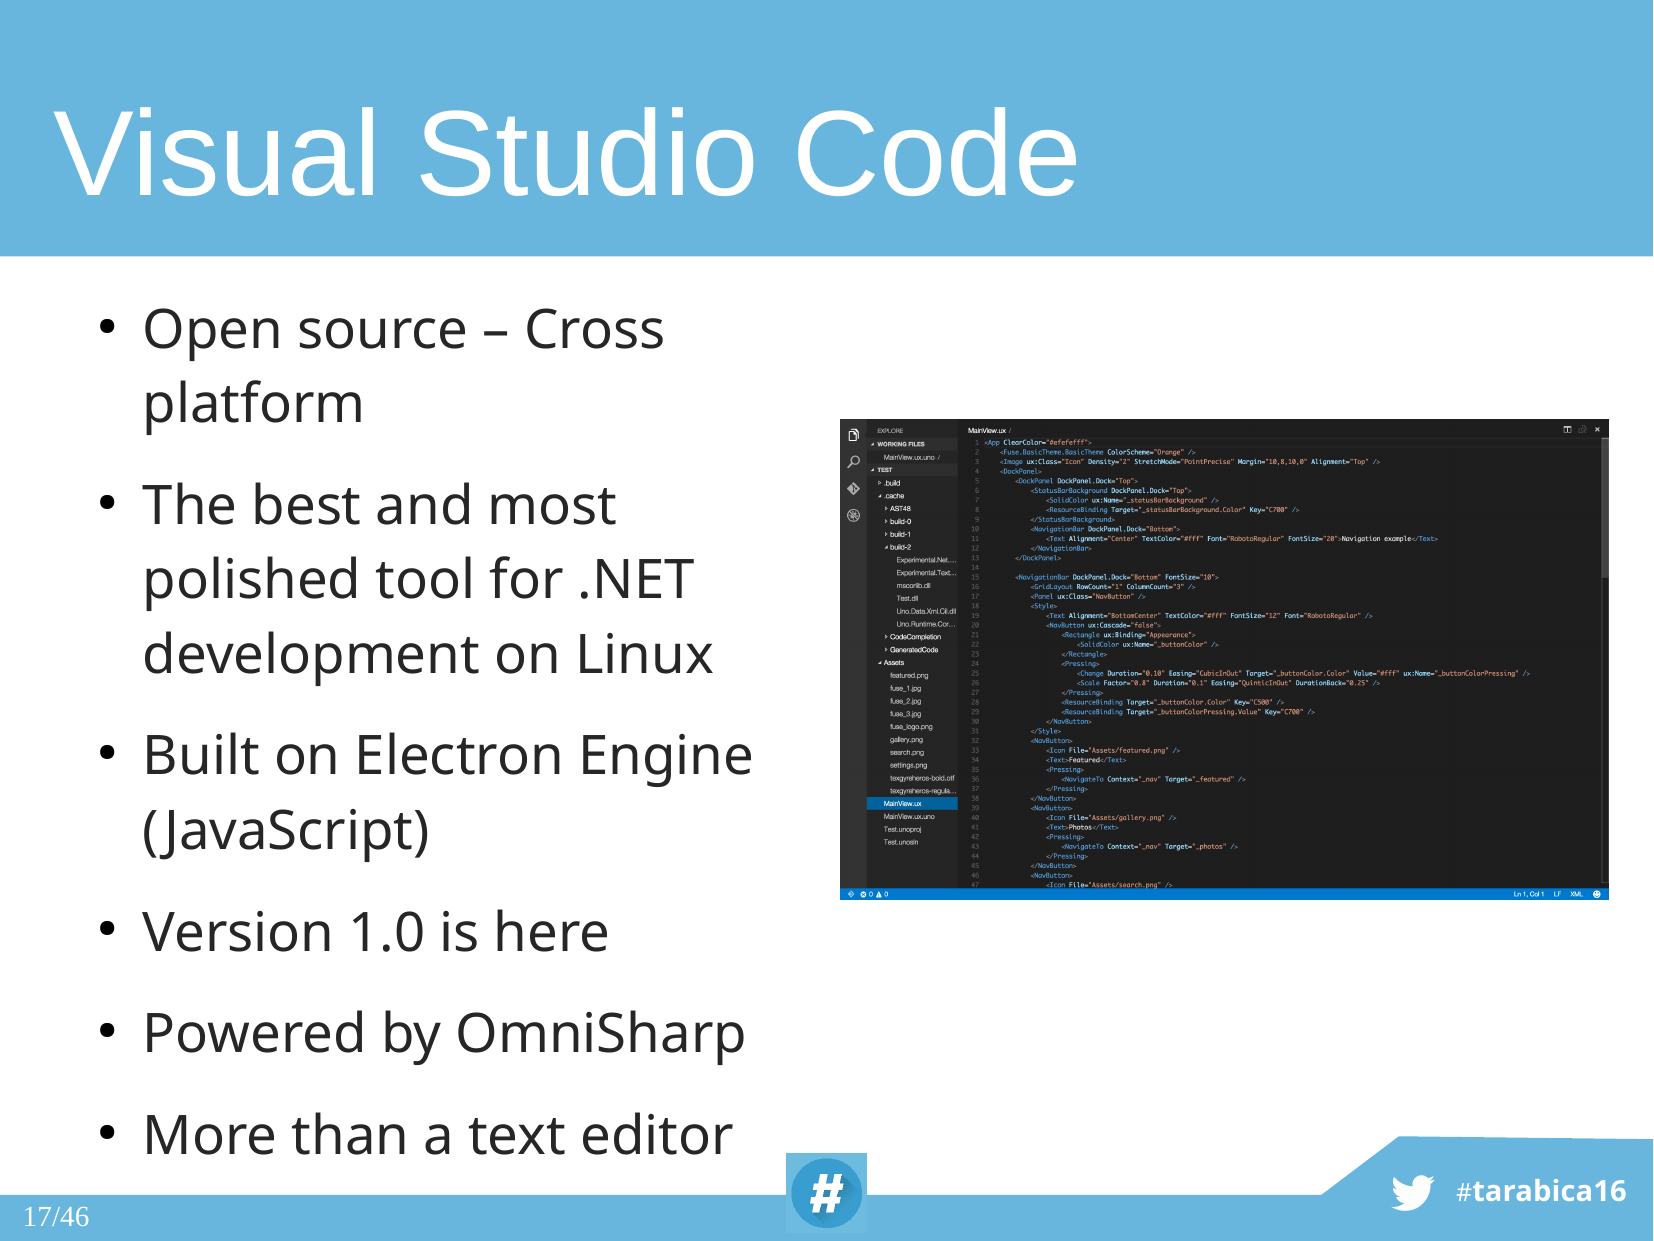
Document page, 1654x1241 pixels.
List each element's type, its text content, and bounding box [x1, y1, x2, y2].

picture [786, 1153, 867, 1233]
list Open source – Cross platform The best and most polished tool for .NET development on Linux Built on Electron Engine (JavaScript) Version 1.0 is here Powered by OmniSharp More than a text editor [82, 290, 826, 1186]
picture [840, 419, 1609, 901]
picture [1378, 1158, 1448, 1228]
title Visual Studio Code [53, 49, 1600, 257]
